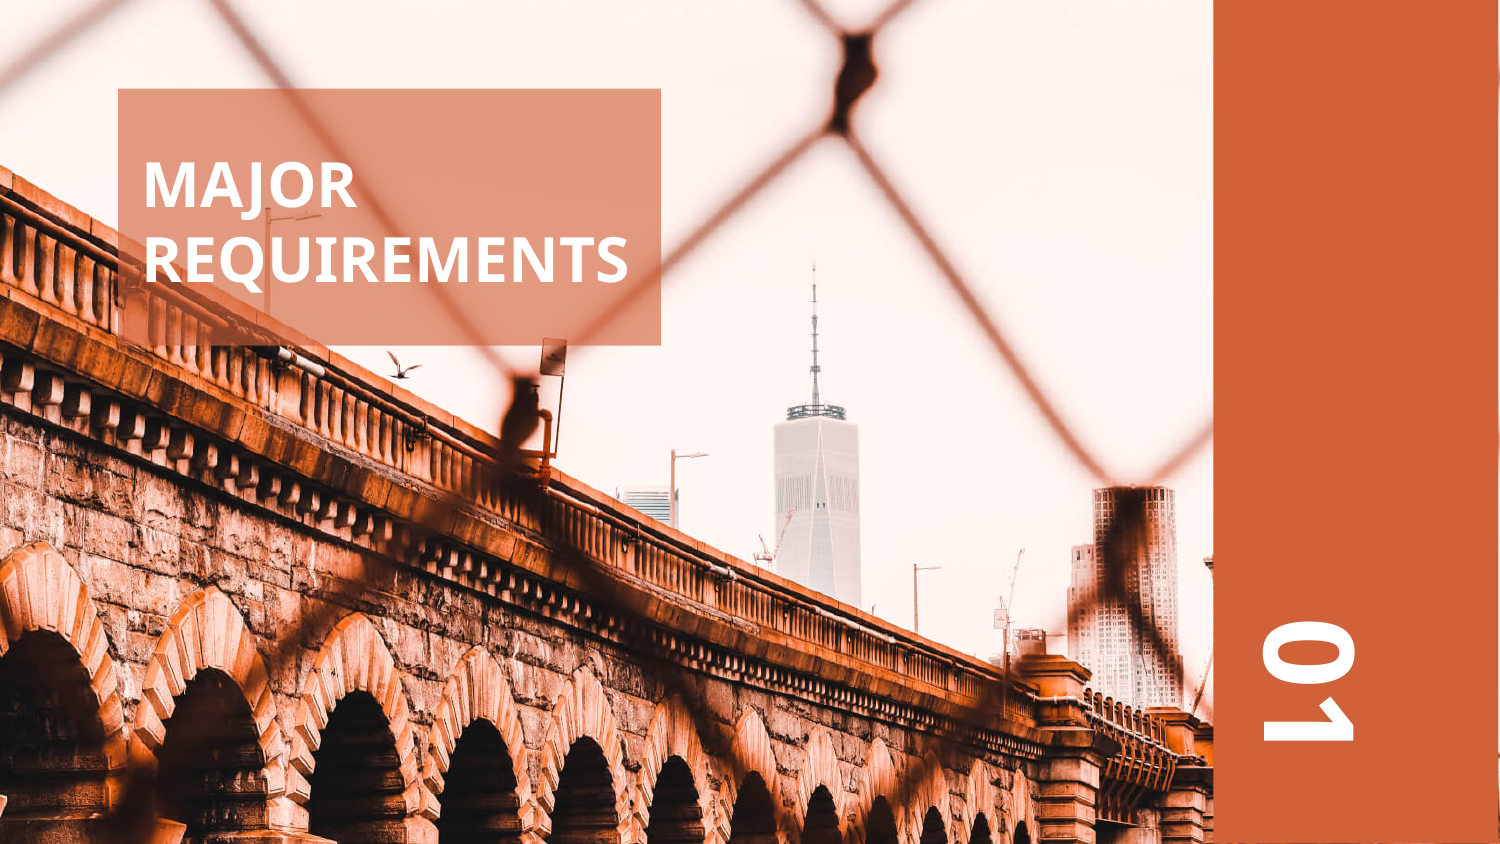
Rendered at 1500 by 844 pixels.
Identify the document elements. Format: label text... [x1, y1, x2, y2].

title 01 [1266, 490, 1362, 776]
text_box [118, 88, 662, 346]
title MAJOR REQUIREMENTS [126, 214, 689, 310]
picture [0, 0, 1213, 844]
text_box [1213, 0, 1499, 844]
